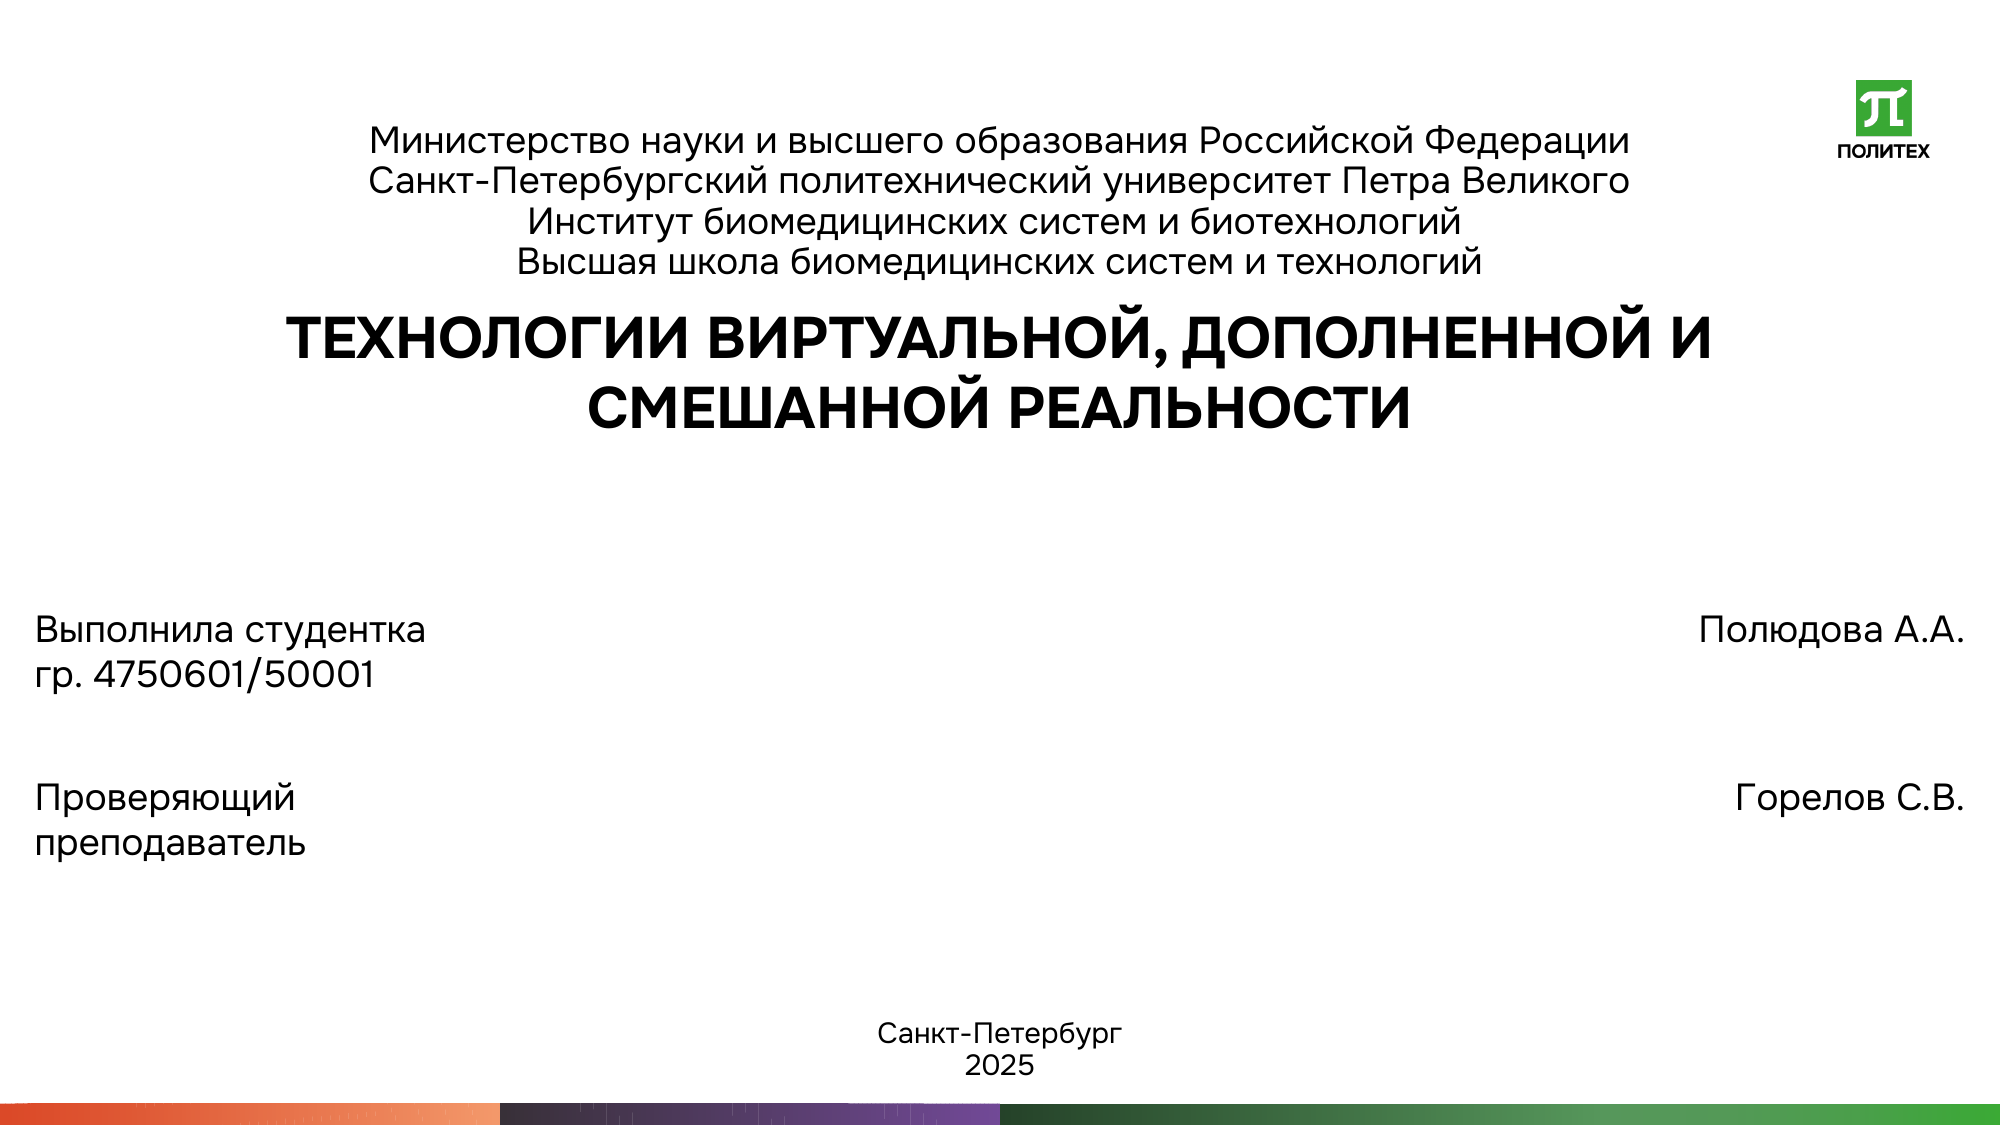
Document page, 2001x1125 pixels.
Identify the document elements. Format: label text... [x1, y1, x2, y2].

text_box Министерство науки и высшего образования Российской Федерации Санкт-Петербургский политехнический университет Петра Великого Институт биомедицинских систем и биотехнологий Высшая школа биомедицинских систем и технологий [329, 113, 1671, 291]
text_box Проверяющий преподаватель [19, 765, 458, 871]
text_box Выполнила студентка гр. 4750601/50001 [19, 597, 458, 703]
text_box ТЕХНОЛОГИИ ВИРТУАЛЬНОЙ, ДОПОЛНЕННОЙ И СМЕШАННОЙ РЕАЛЬНОСТИ [213, 292, 1787, 558]
picture [1838, 80, 1930, 158]
text_box Горелов С.В. [1634, 765, 1981, 826]
text_box Санкт-Петербург 2025 [776, 1011, 1223, 1090]
text_box Полюдова А.А. [1634, 597, 1981, 658]
